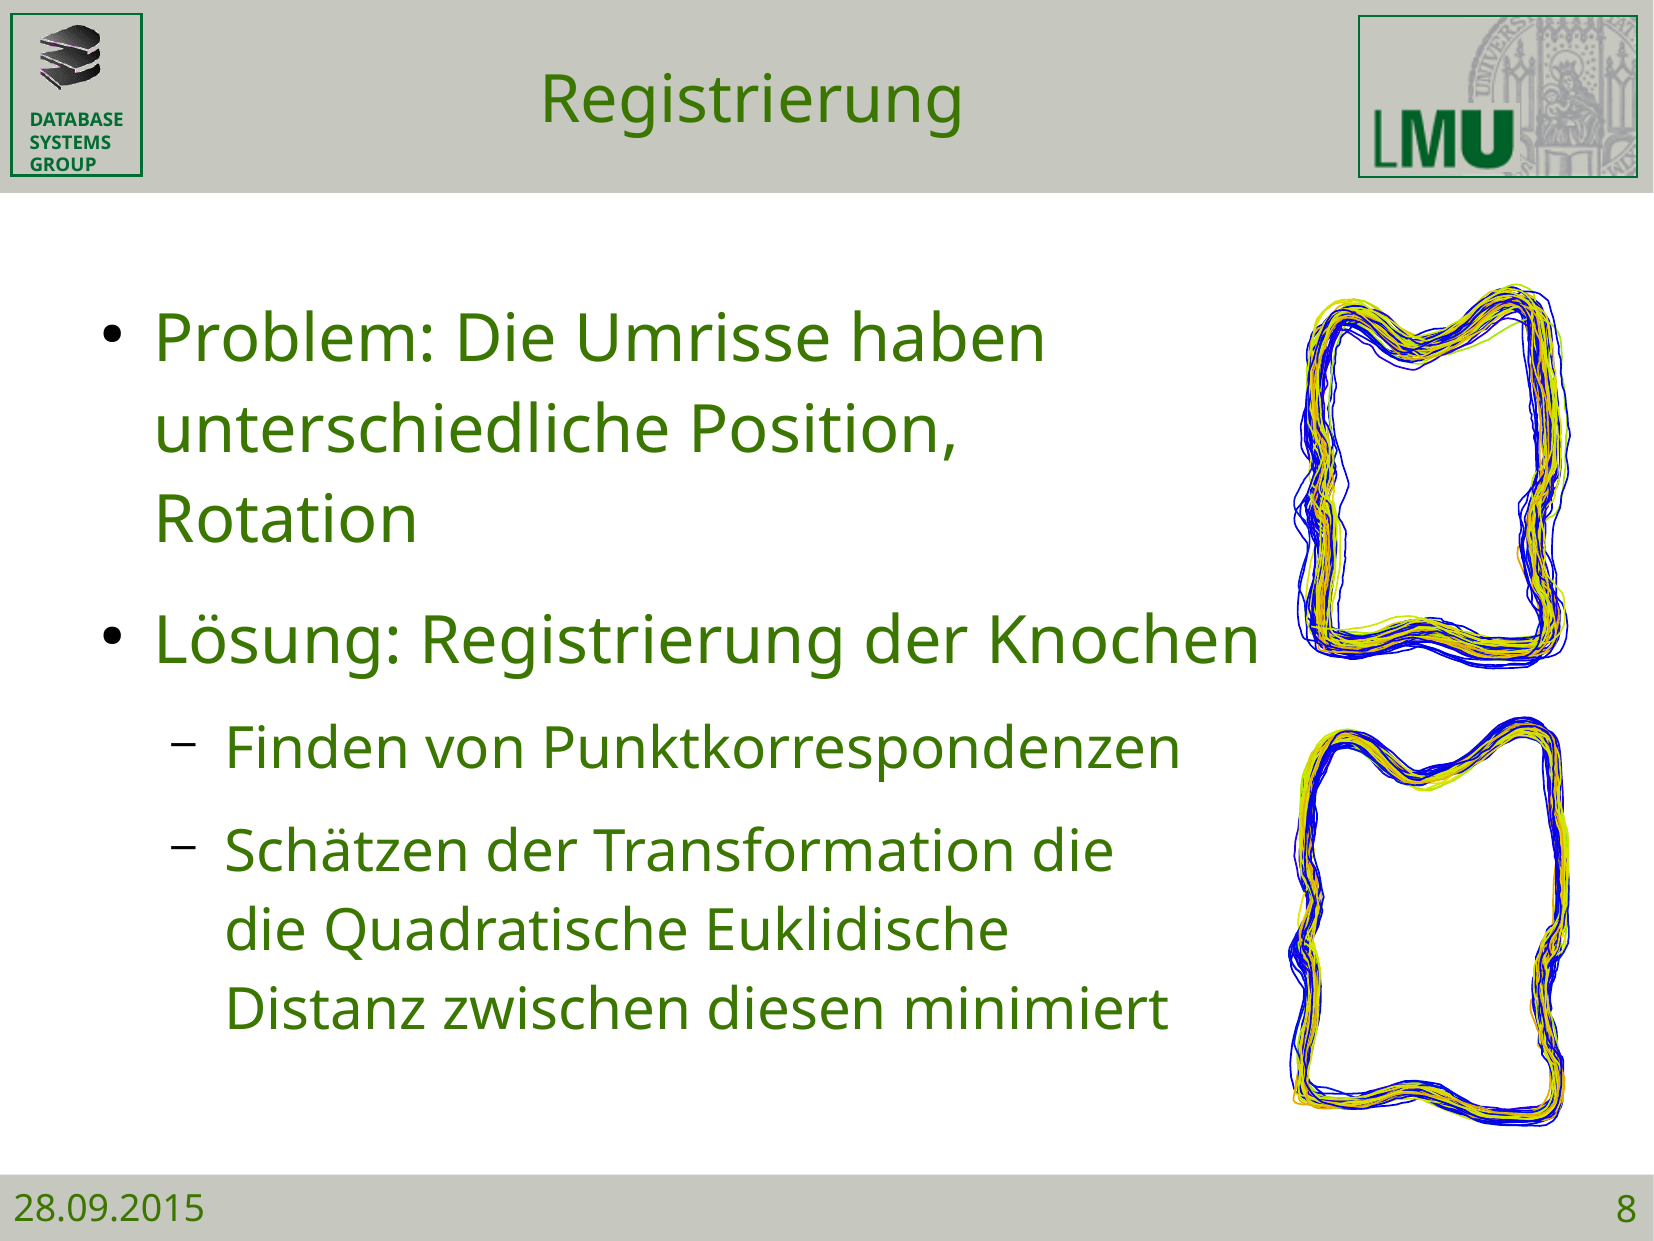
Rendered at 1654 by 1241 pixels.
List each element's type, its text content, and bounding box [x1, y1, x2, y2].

picture [1293, 283, 1571, 670]
picture [1369, 17, 1636, 176]
picture [1287, 715, 1571, 1128]
picture [36, 21, 104, 94]
list Problem: Die Umrisse haben unterschiedliche Position, Rotation Lösung: Registrierung der Knochen Finden von Punktkorrespondenzen Schätzen der Transformation die die Quadratische Euklidische Distanz zwischen diesen minimiert [82, 290, 1571, 1087]
title Registrierung [183, 17, 1323, 177]
